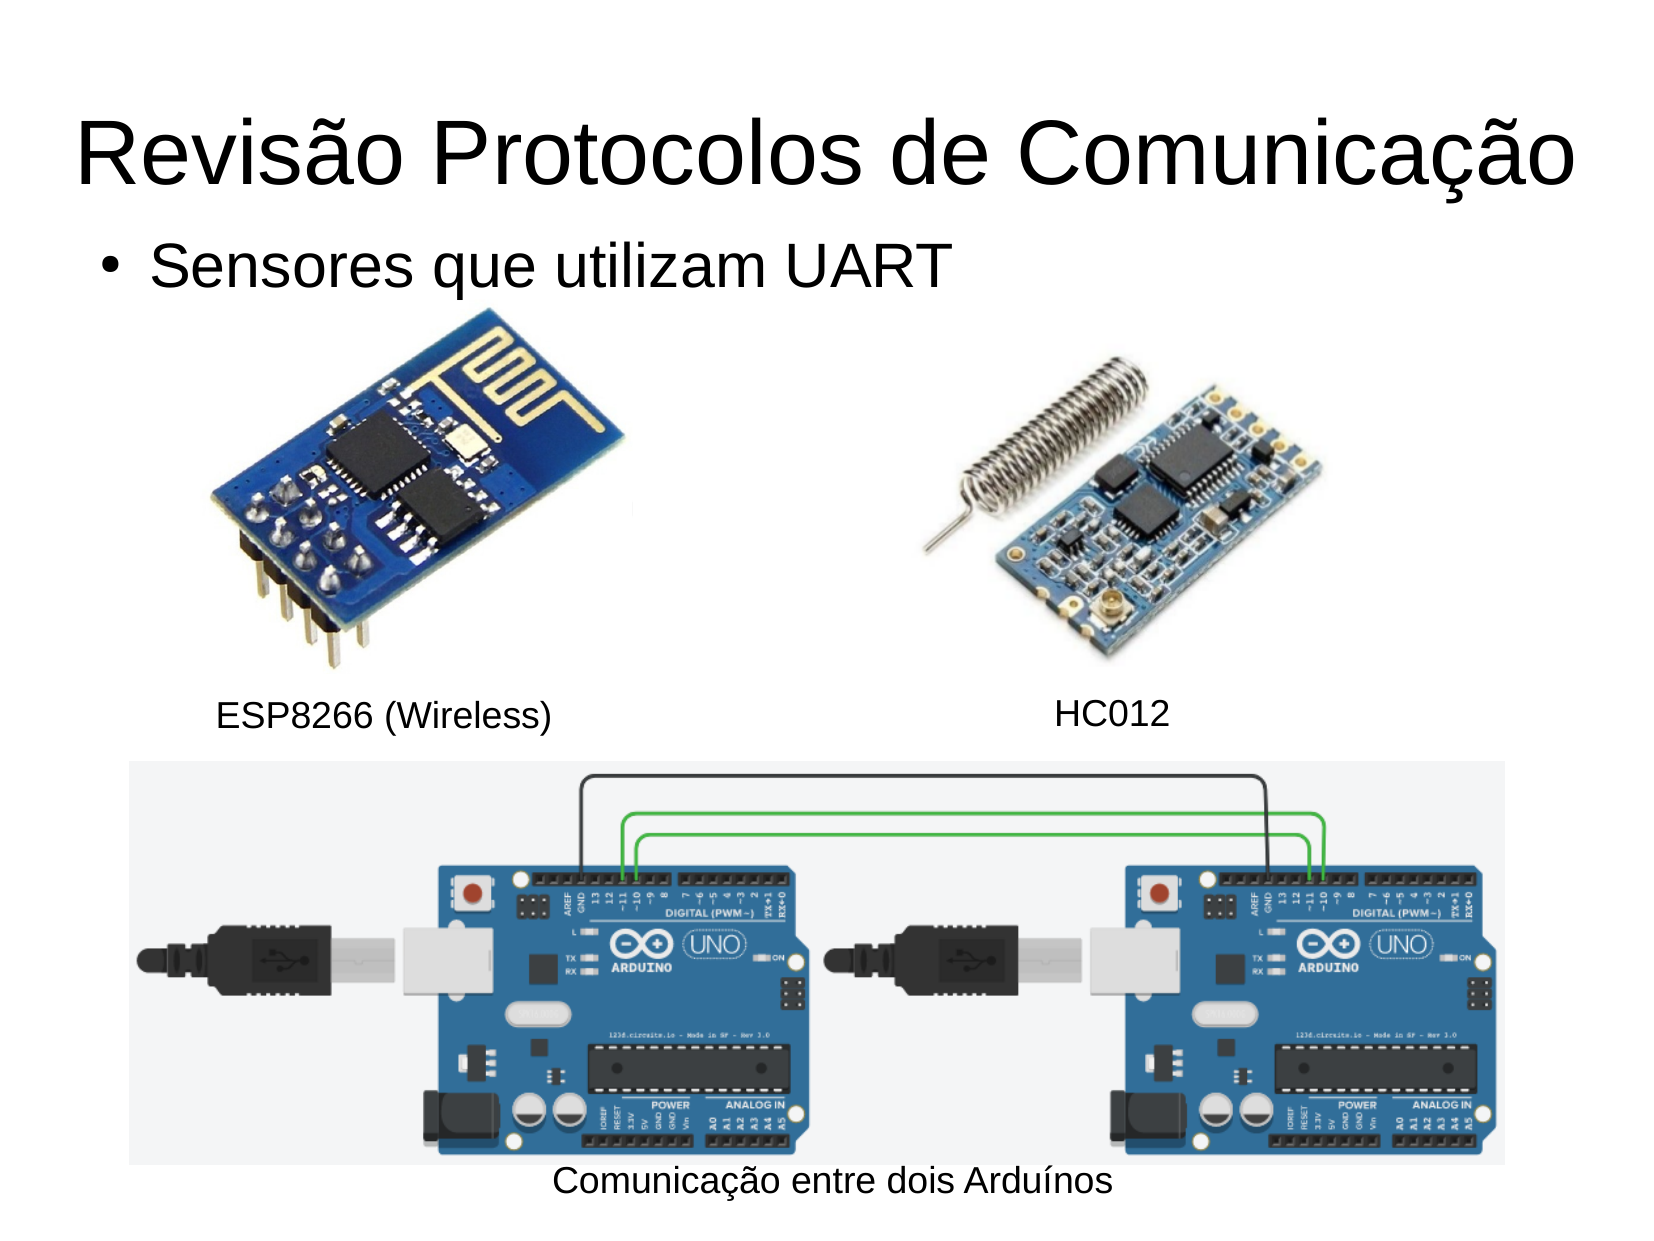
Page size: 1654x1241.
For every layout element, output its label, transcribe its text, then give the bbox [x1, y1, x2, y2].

picture [883, 336, 1346, 668]
text_box ESP8266 (Wireless) [200, 687, 579, 745]
list Sensores que utilizam UART [82, 231, 969, 319]
title Revisão Protocolos de Comunicação [29, 49, 1625, 257]
text_box HC012 [1039, 685, 1193, 742]
text_box Comunicação entre dois Arduínos [537, 1152, 1152, 1223]
picture [194, 319, 633, 674]
picture [129, 761, 1505, 1165]
